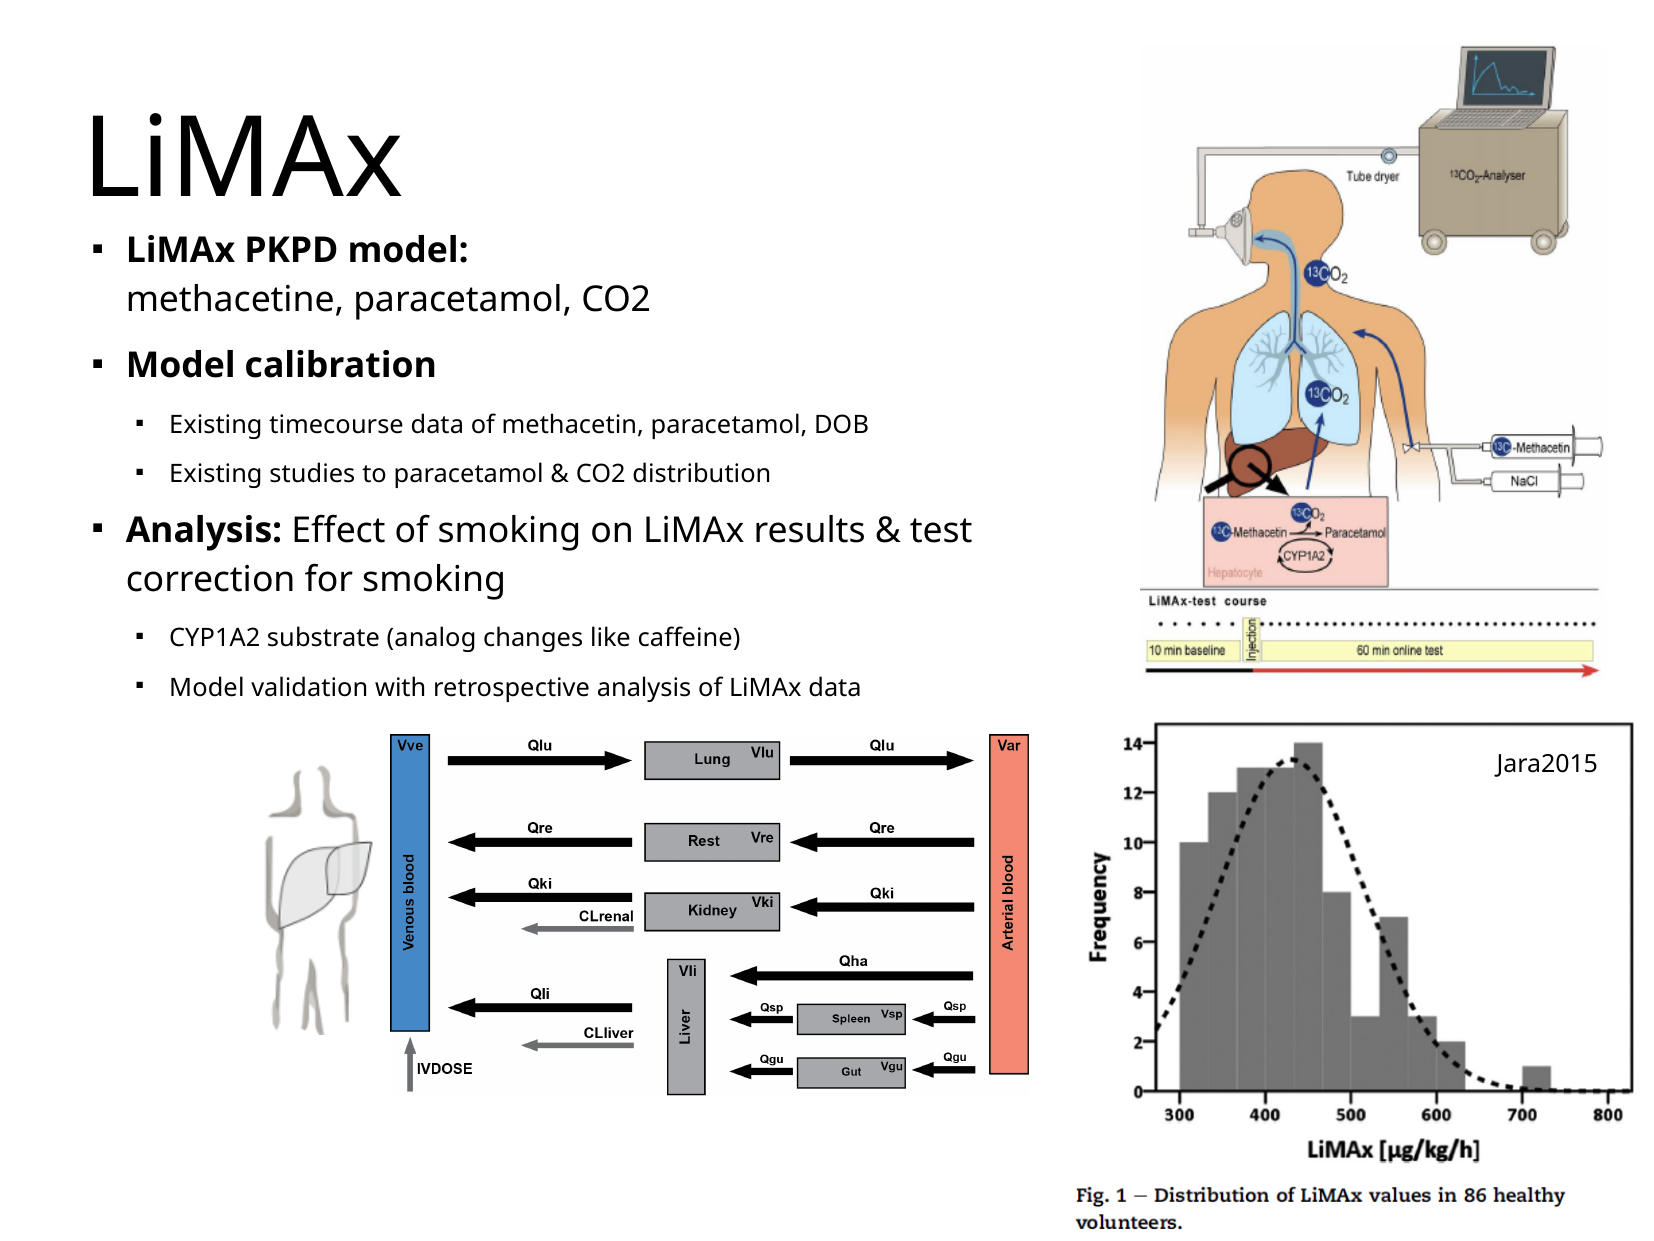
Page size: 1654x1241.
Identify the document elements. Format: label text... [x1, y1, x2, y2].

text_box Jara2015 [1481, 738, 1632, 796]
picture [1075, 719, 1636, 1231]
title LiMAx [82, 49, 1140, 257]
picture [257, 756, 376, 1036]
picture [390, 734, 1029, 1097]
list LiMAx PKPD model: methacetine, paracetamol, CO2 Model calibration Existing timecourse data of methacetin, paracetamol, DOB Existing studies to paracetamol & CO2 distribution Analysis: Effect of smoking on LiMAx results & test correction for smoking CYP1A2 substrate (analog changes like caffeine) Model validation with retrospective analysis of LiMAx data [82, 225, 1006, 706]
picture [1140, 44, 1606, 683]
